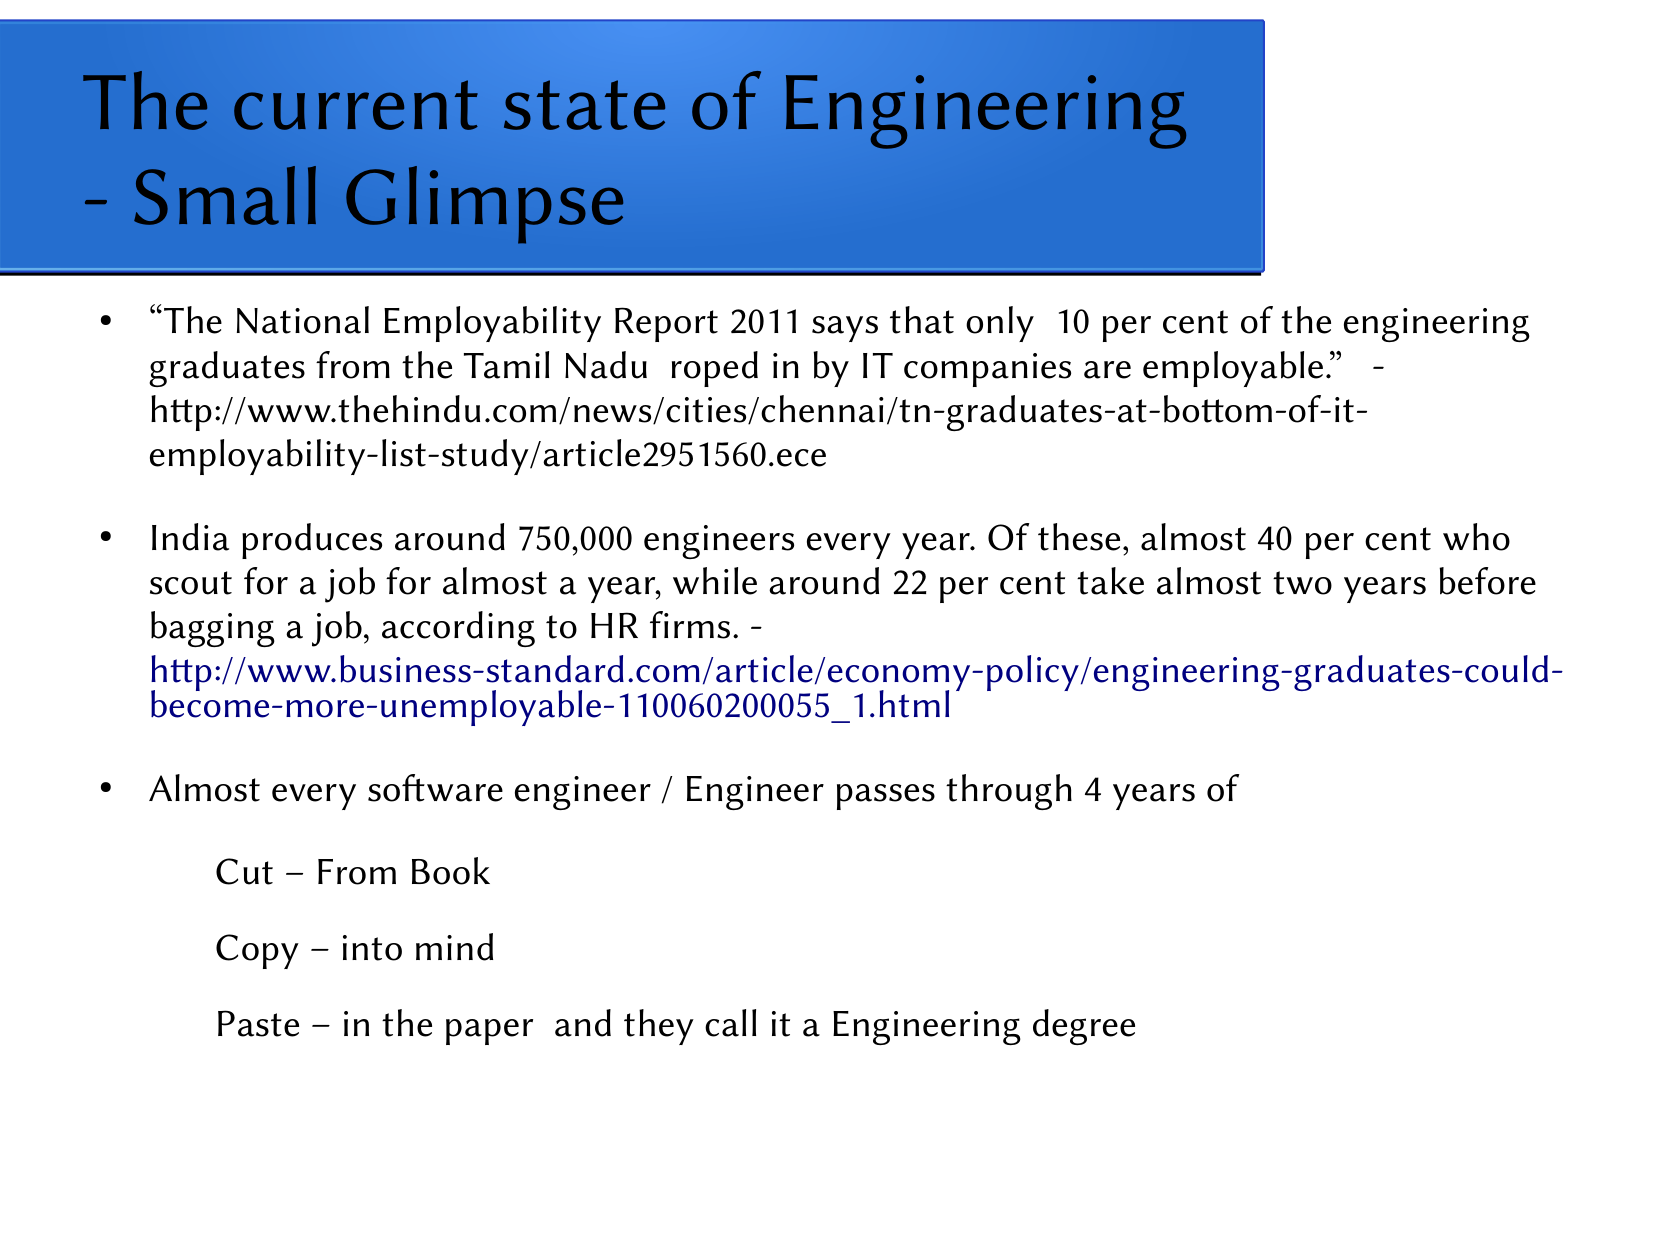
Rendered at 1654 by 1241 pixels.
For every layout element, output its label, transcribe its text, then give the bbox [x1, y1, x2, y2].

title The current state of Engineering - Small Glimpse [82, 3, 1235, 296]
list “The National Employability Report 2011 says that only 10 per cent of the engineering graduates from the Tamil Nadu roped in by IT companies are employable.” - http://www.thehindu.com/news/cities/chennai/tn-graduates-at-bottom-of-it-employability-list-study/article2951560.ece India produces around 750,000 engineers every year. Of these, almost 40 per cent who scout for a job for almost a year, while around 22 per cent take almost two years before bagging a job, according to HR firms. - http://www.business-standard.com/article/economy-policy/engineering-graduates-could-become-more-unemployable-110060200055_1.html Almost every software engineer / Engineer passes through 4 years of Cut – From Book Copy – into mind Paste – in the paper and they call it a Engineering degree [82, 299, 1571, 1019]
